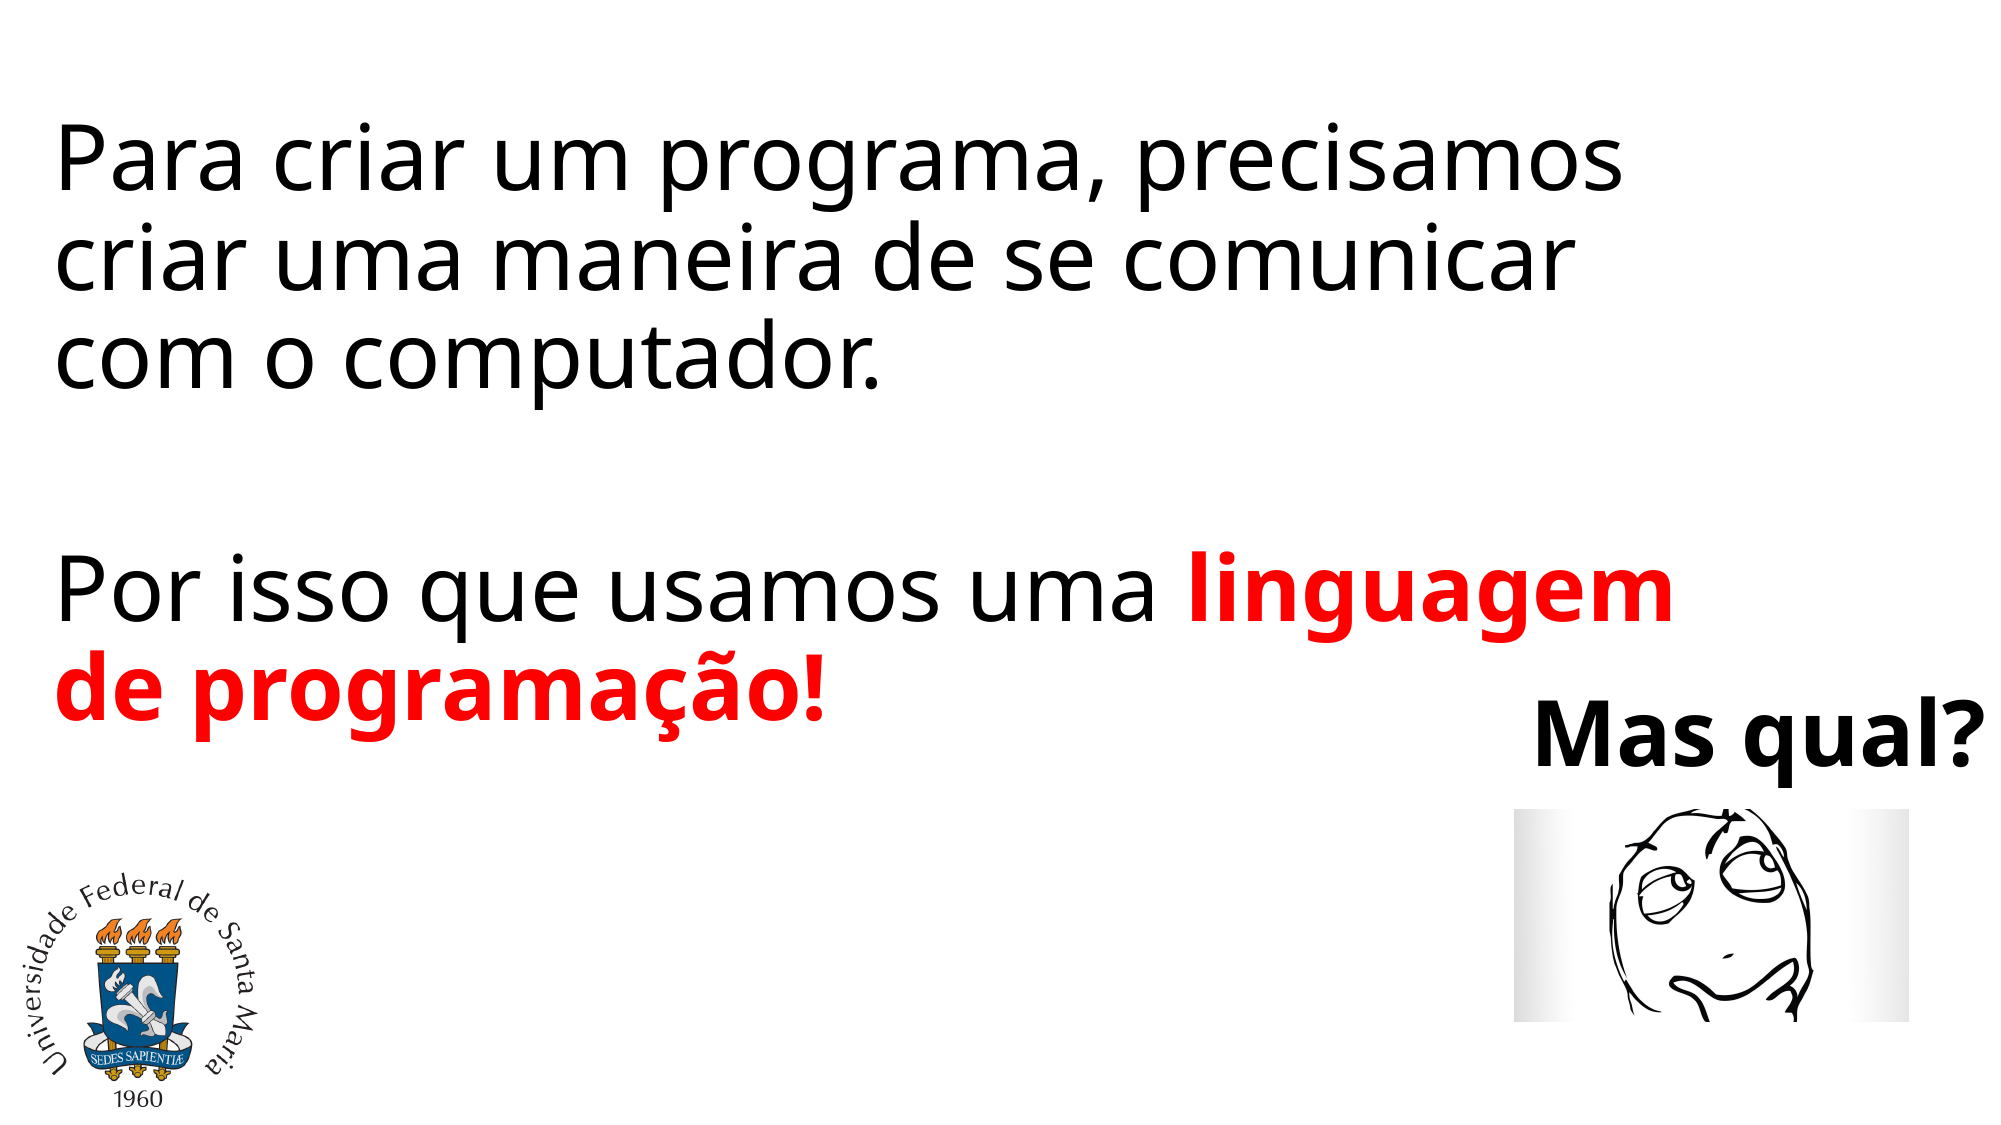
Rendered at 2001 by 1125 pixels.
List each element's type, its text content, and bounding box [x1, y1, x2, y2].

picture [0, 853, 277, 1125]
picture [1514, 809, 1909, 1022]
title Para criar um programa, precisamos criar uma maneira de se comunicar com o computador. [38, 37, 1764, 418]
text_box Mas qual? [1514, 601, 2000, 873]
text_box Por isso que usamos uma linguagem de programação! [38, 418, 1764, 865]
